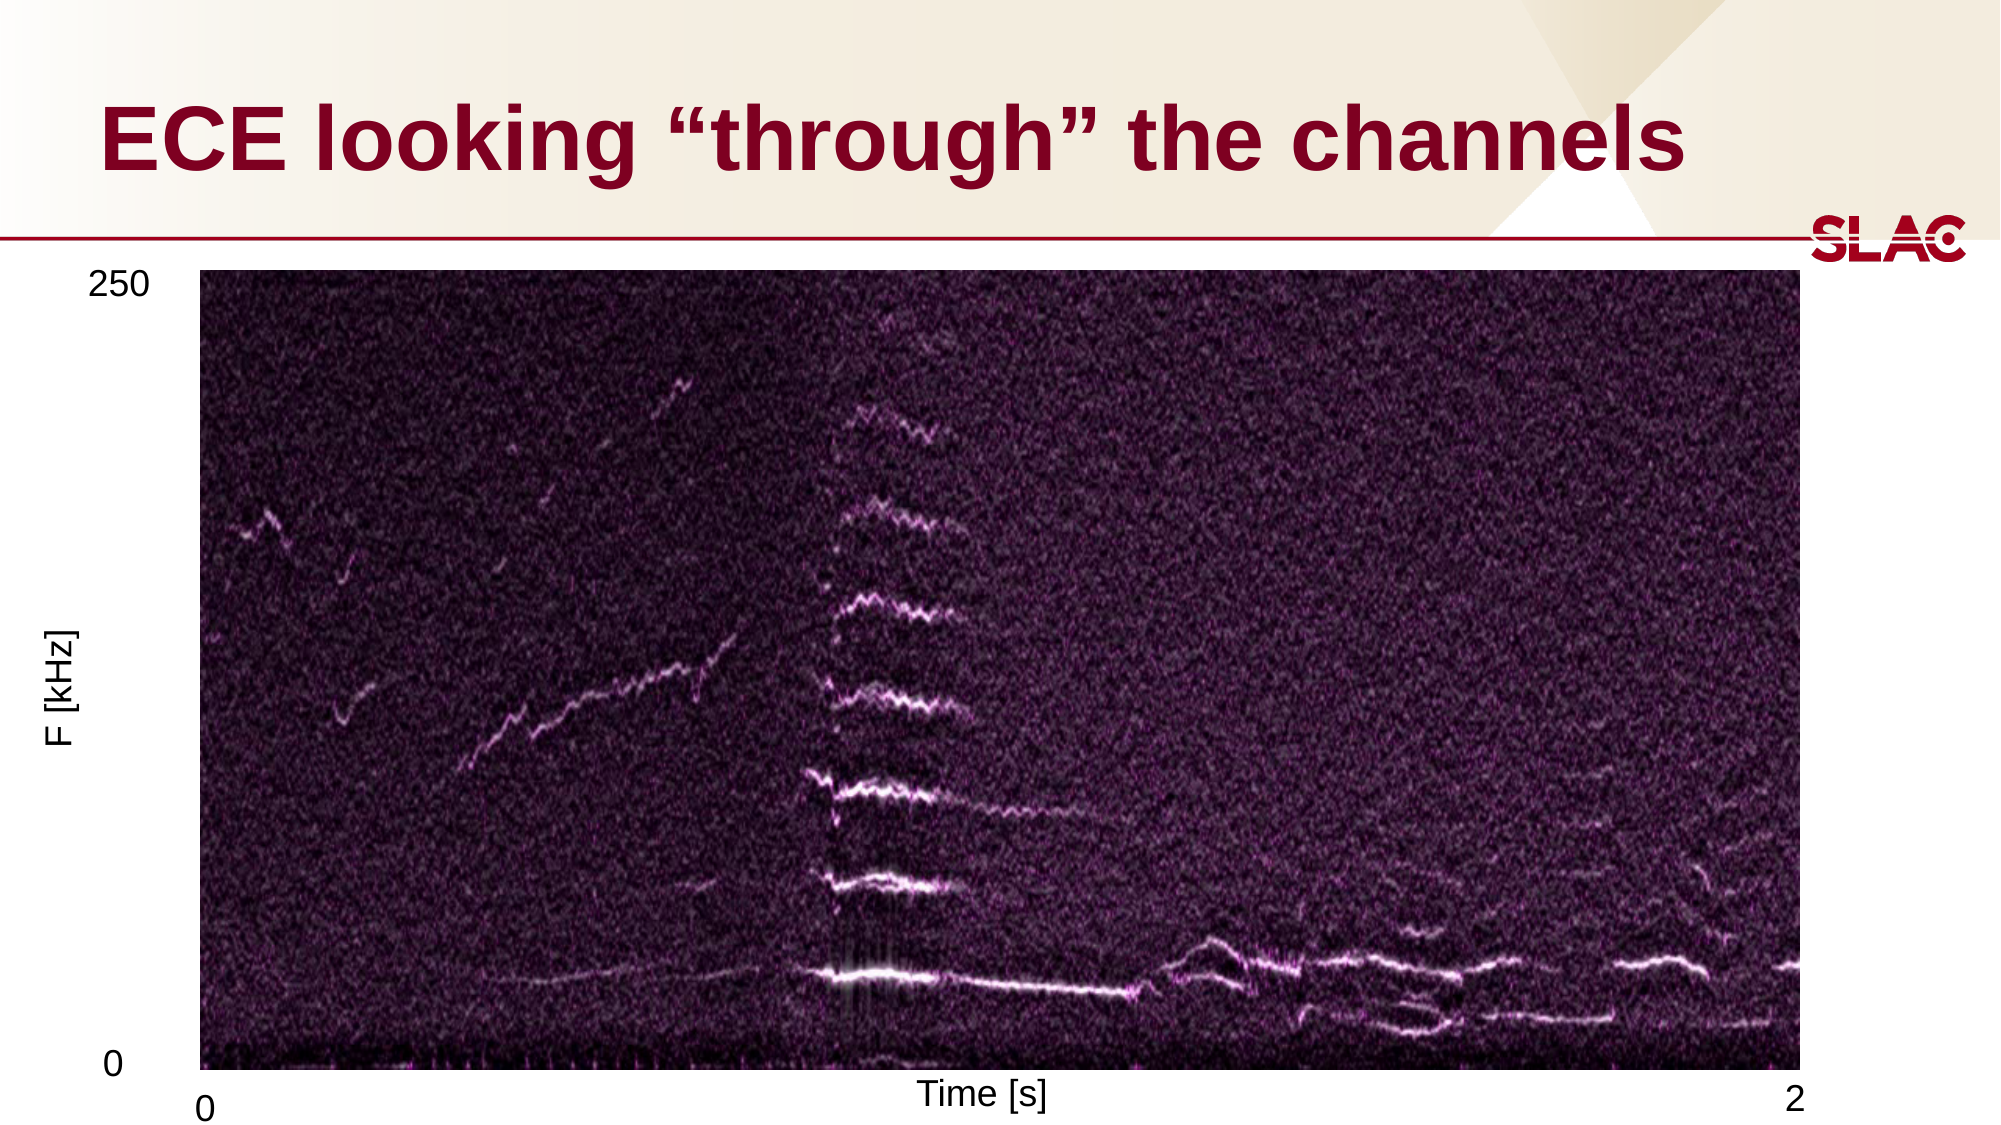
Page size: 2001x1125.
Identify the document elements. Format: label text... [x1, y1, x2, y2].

text_box 2 [1770, 1069, 1877, 1125]
text_box Time [s] [901, 1065, 1063, 1122]
text_box 0 [180, 1080, 287, 1125]
text_box 0 [88, 1035, 196, 1092]
text_box F [kHz] [30, 614, 87, 764]
picture [0, 0, 2001, 262]
title ECE looking “through” the channels [99, 44, 1900, 233]
text_box [200, 270, 1801, 1070]
text_box 250 [73, 254, 166, 312]
